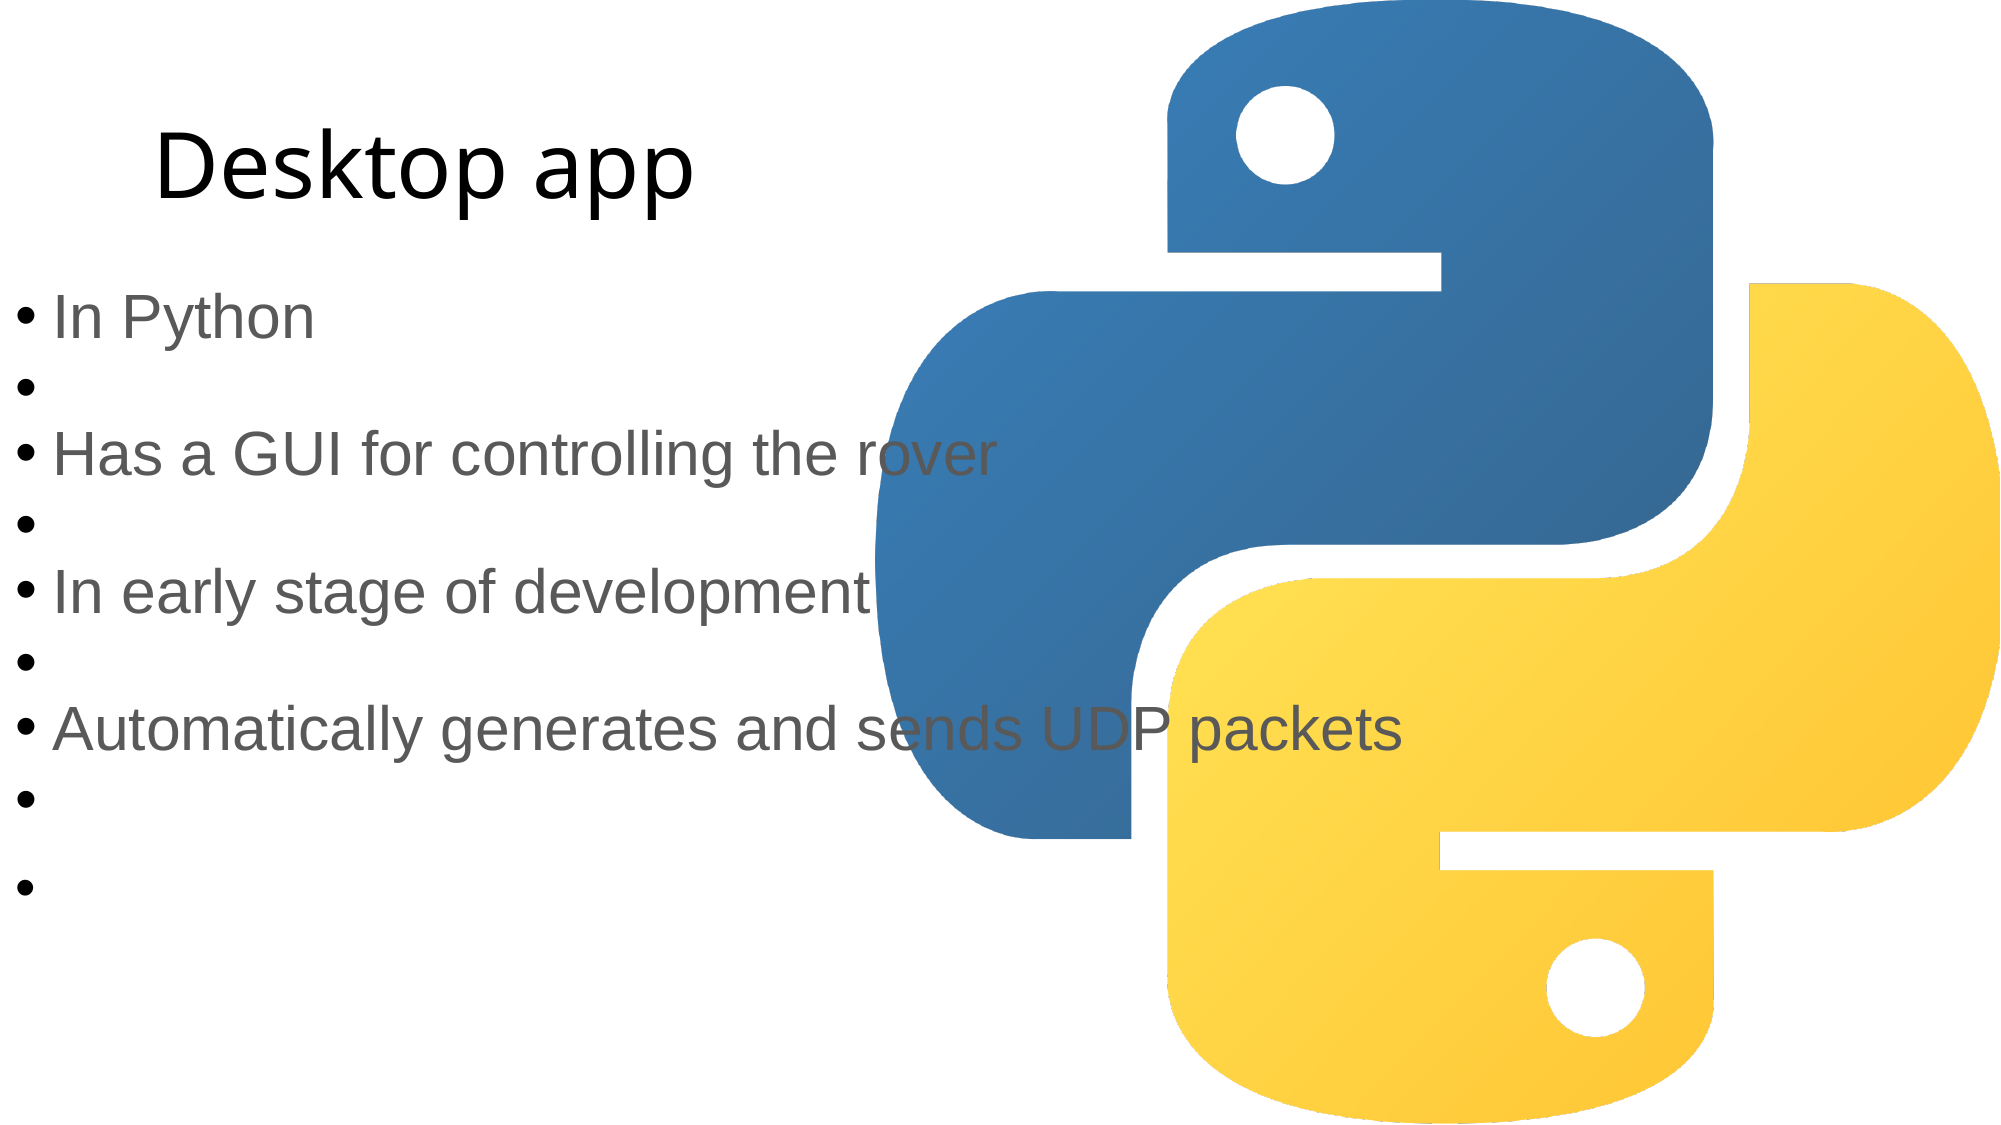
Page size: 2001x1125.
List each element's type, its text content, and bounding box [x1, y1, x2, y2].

picture [875, 0, 2000, 1125]
title Desktop app [137, 59, 1863, 278]
list In Python Has a GUI for controlling the rover In early stage of development Automatically generates and sends UDP packets [0, 277, 1600, 992]
